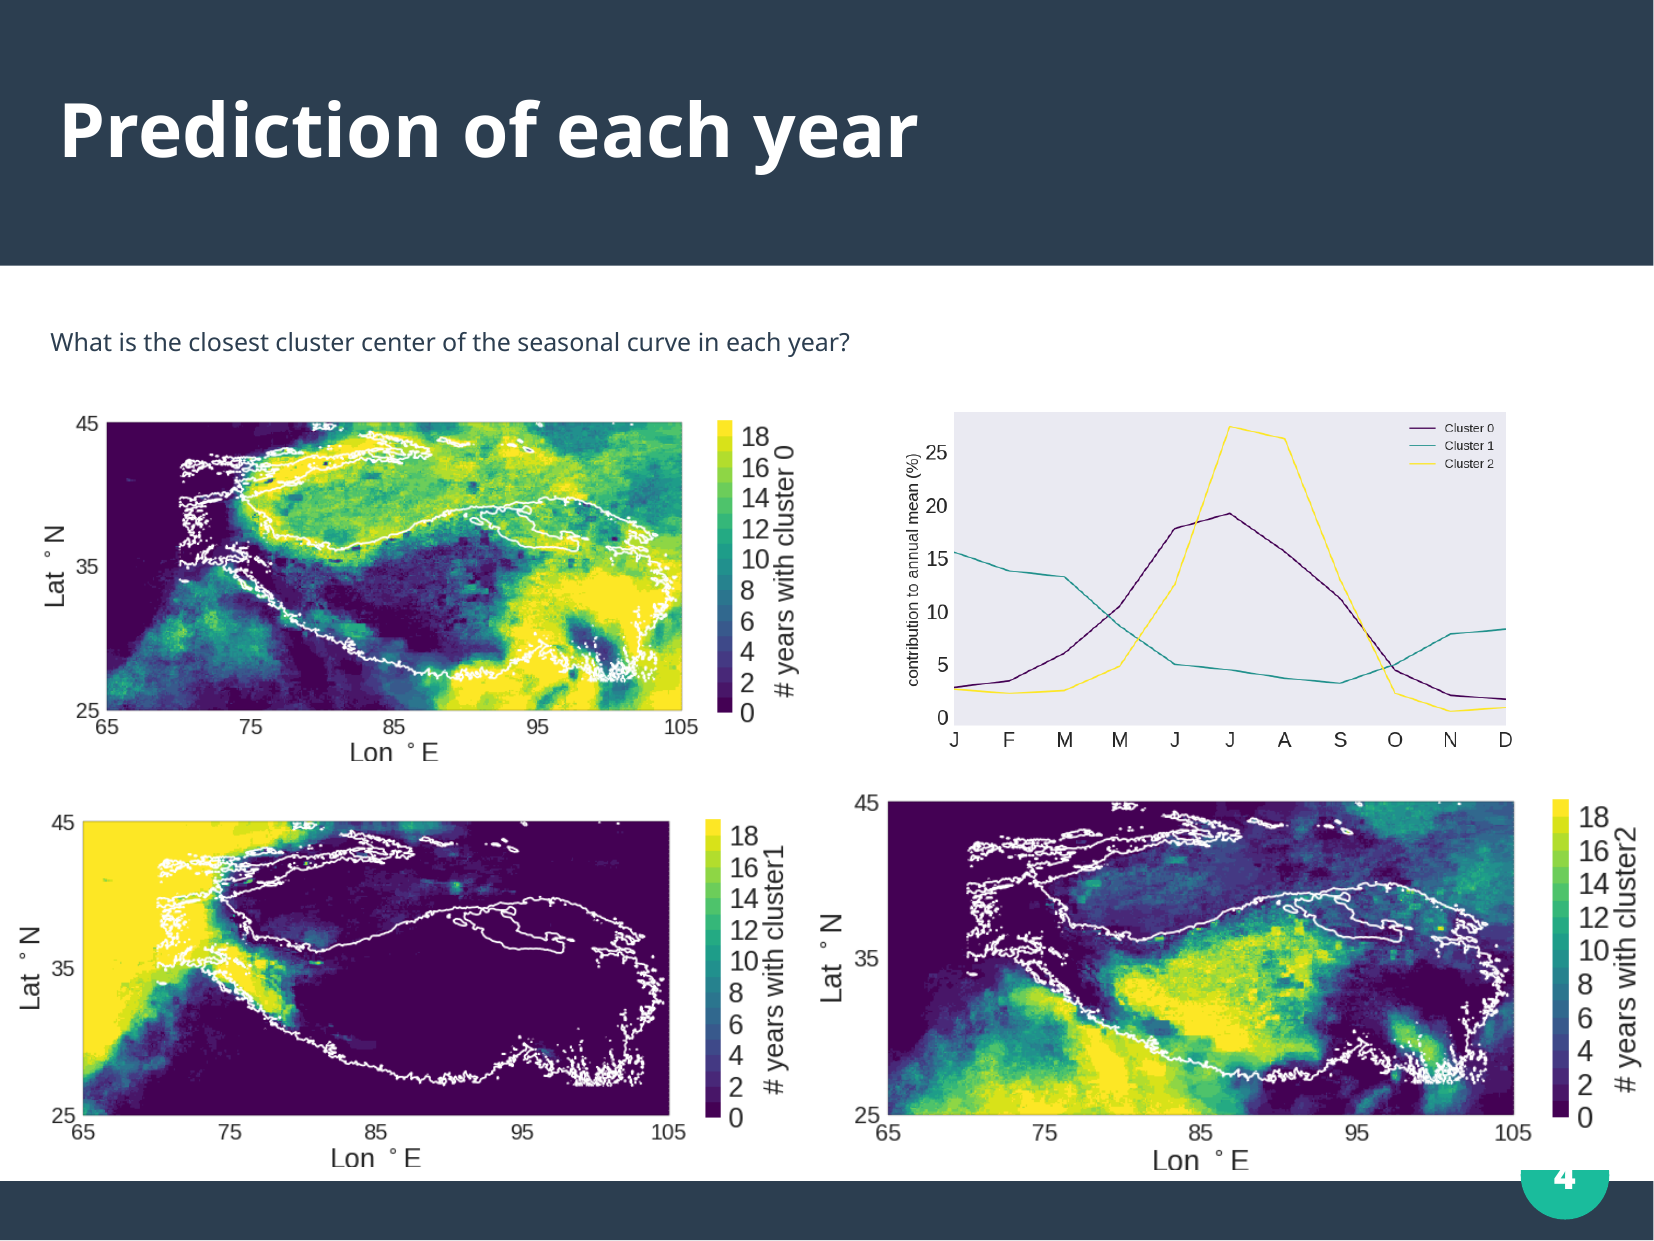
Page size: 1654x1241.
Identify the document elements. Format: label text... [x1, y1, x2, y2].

list What is the closest cluster center of the seasonal curve in each year? [0, 324, 1654, 773]
picture [0, 362, 1654, 1170]
title Prediction of each year [59, 49, 1595, 207]
